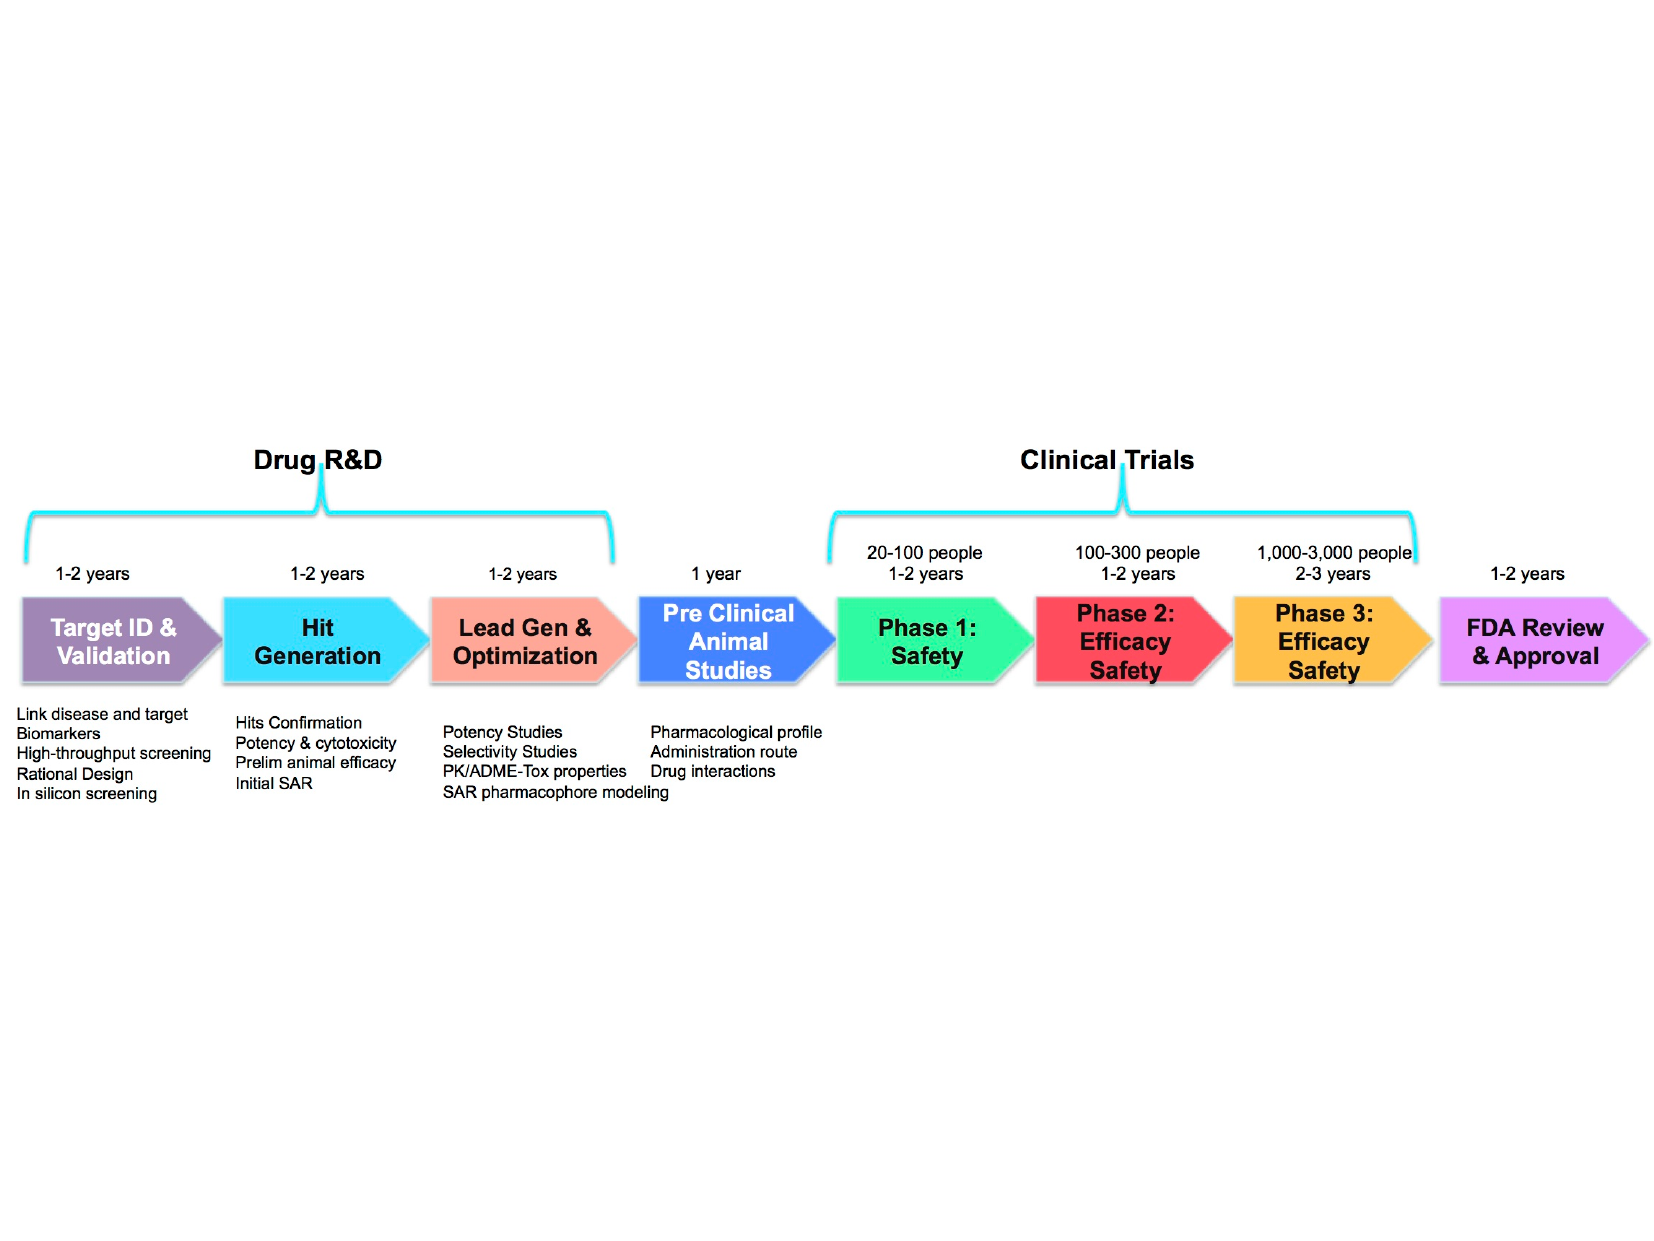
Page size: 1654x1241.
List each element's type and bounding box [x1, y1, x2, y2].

picture [4, 435, 1654, 809]
